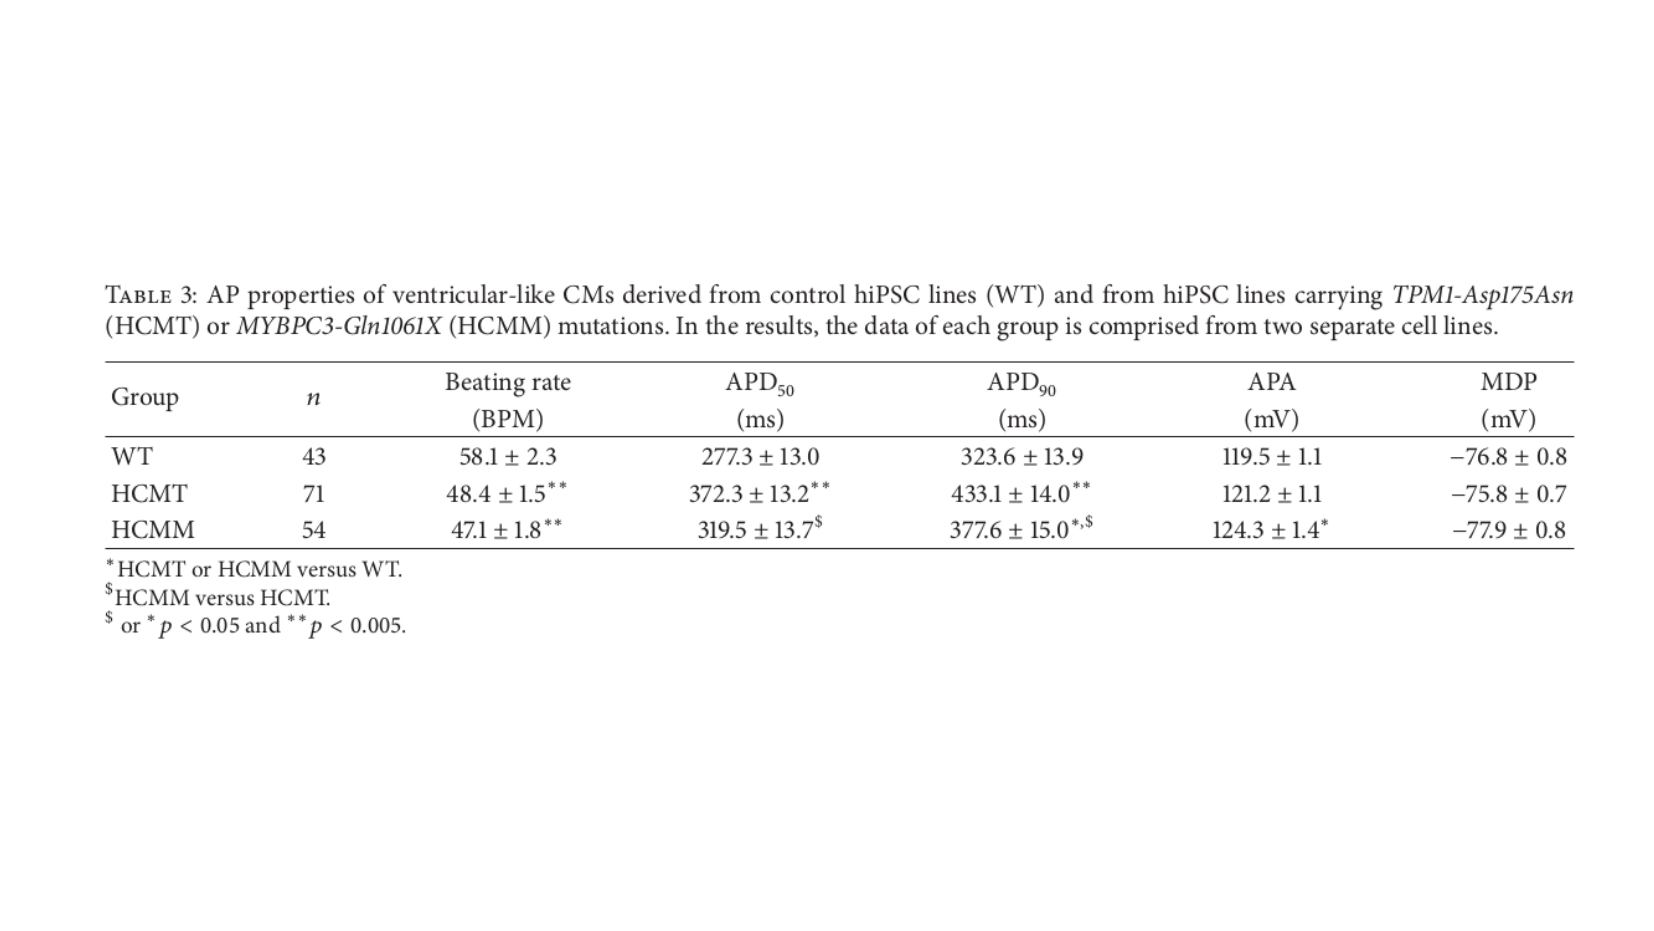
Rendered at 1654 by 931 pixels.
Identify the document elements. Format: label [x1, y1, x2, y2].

picture [75, 262, 1601, 665]
